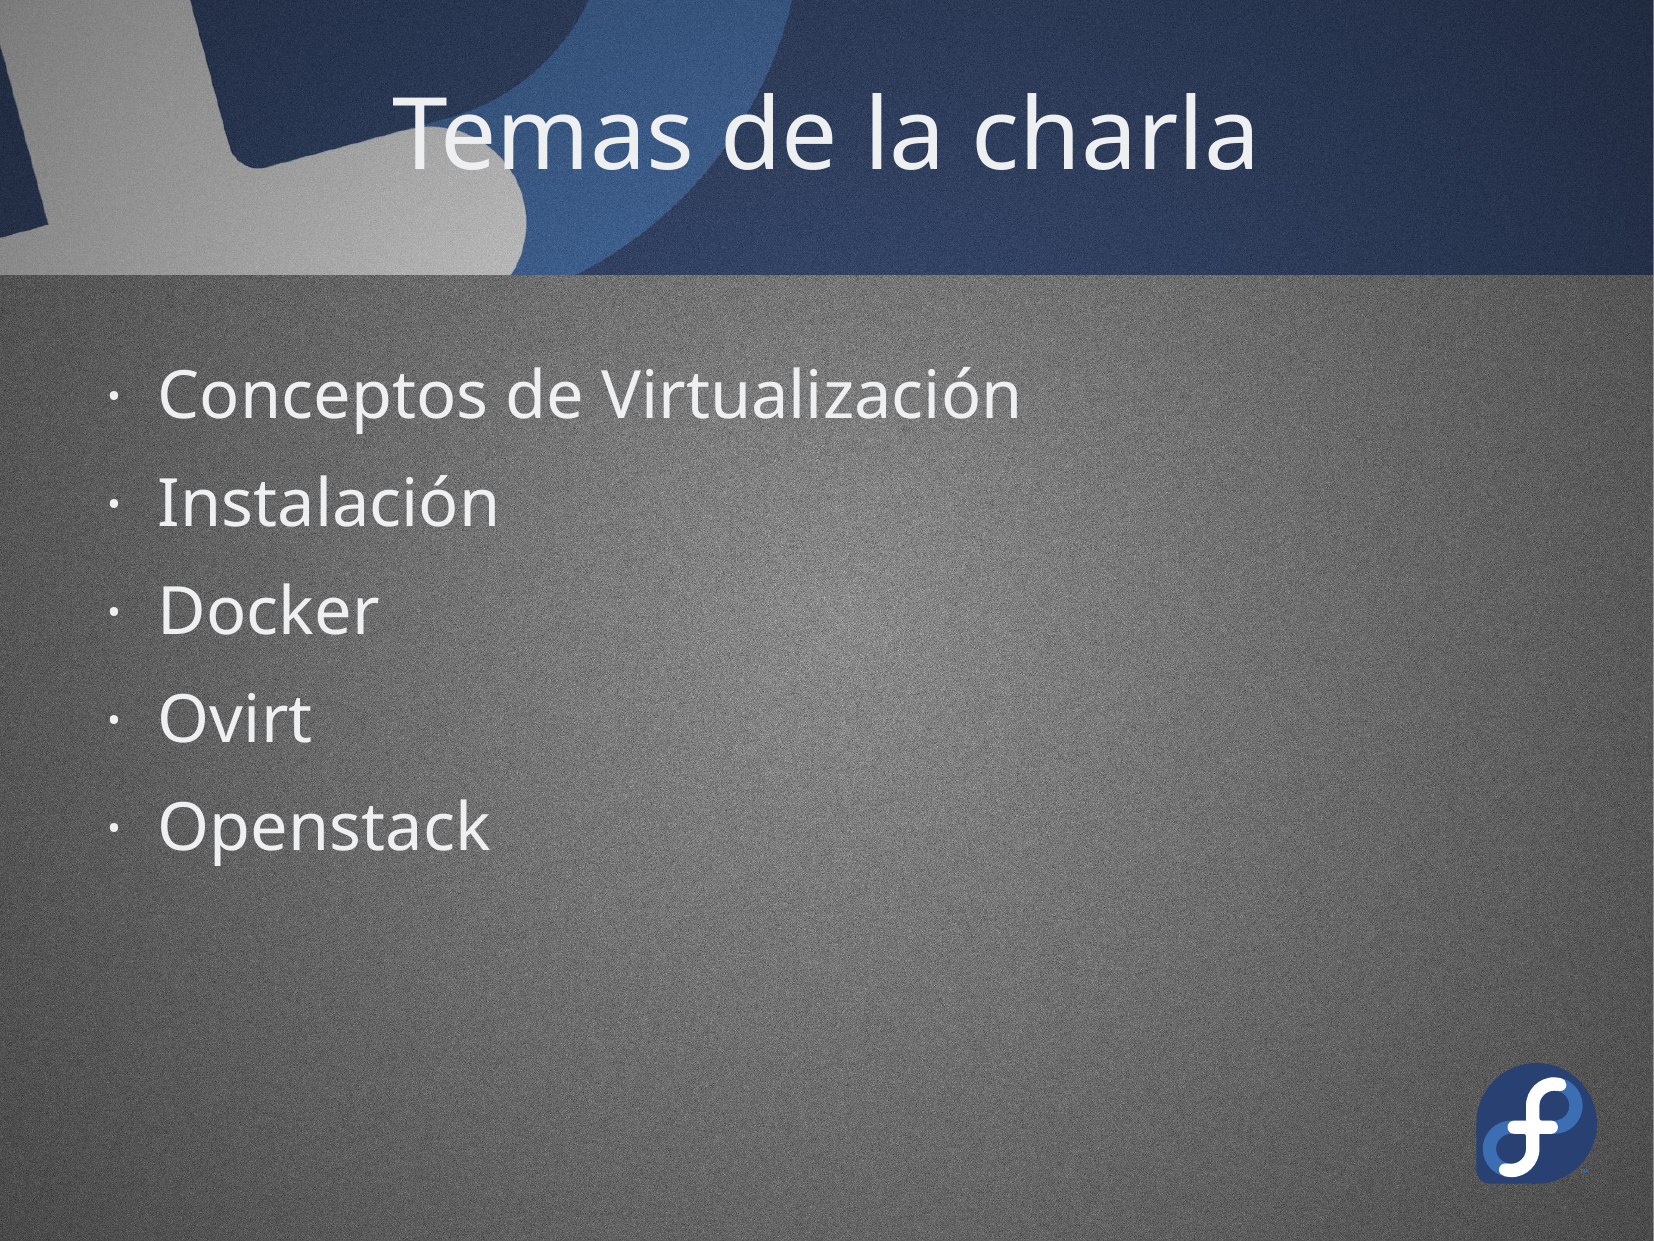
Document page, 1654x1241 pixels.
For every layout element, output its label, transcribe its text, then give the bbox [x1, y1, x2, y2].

text_box Conceptos de Virtualización Instalación Docker Ovirt Openstack [88, 354, 1565, 1064]
text_box Temas de la charla [88, 29, 1565, 237]
picture [0, 0, 1654, 1241]
